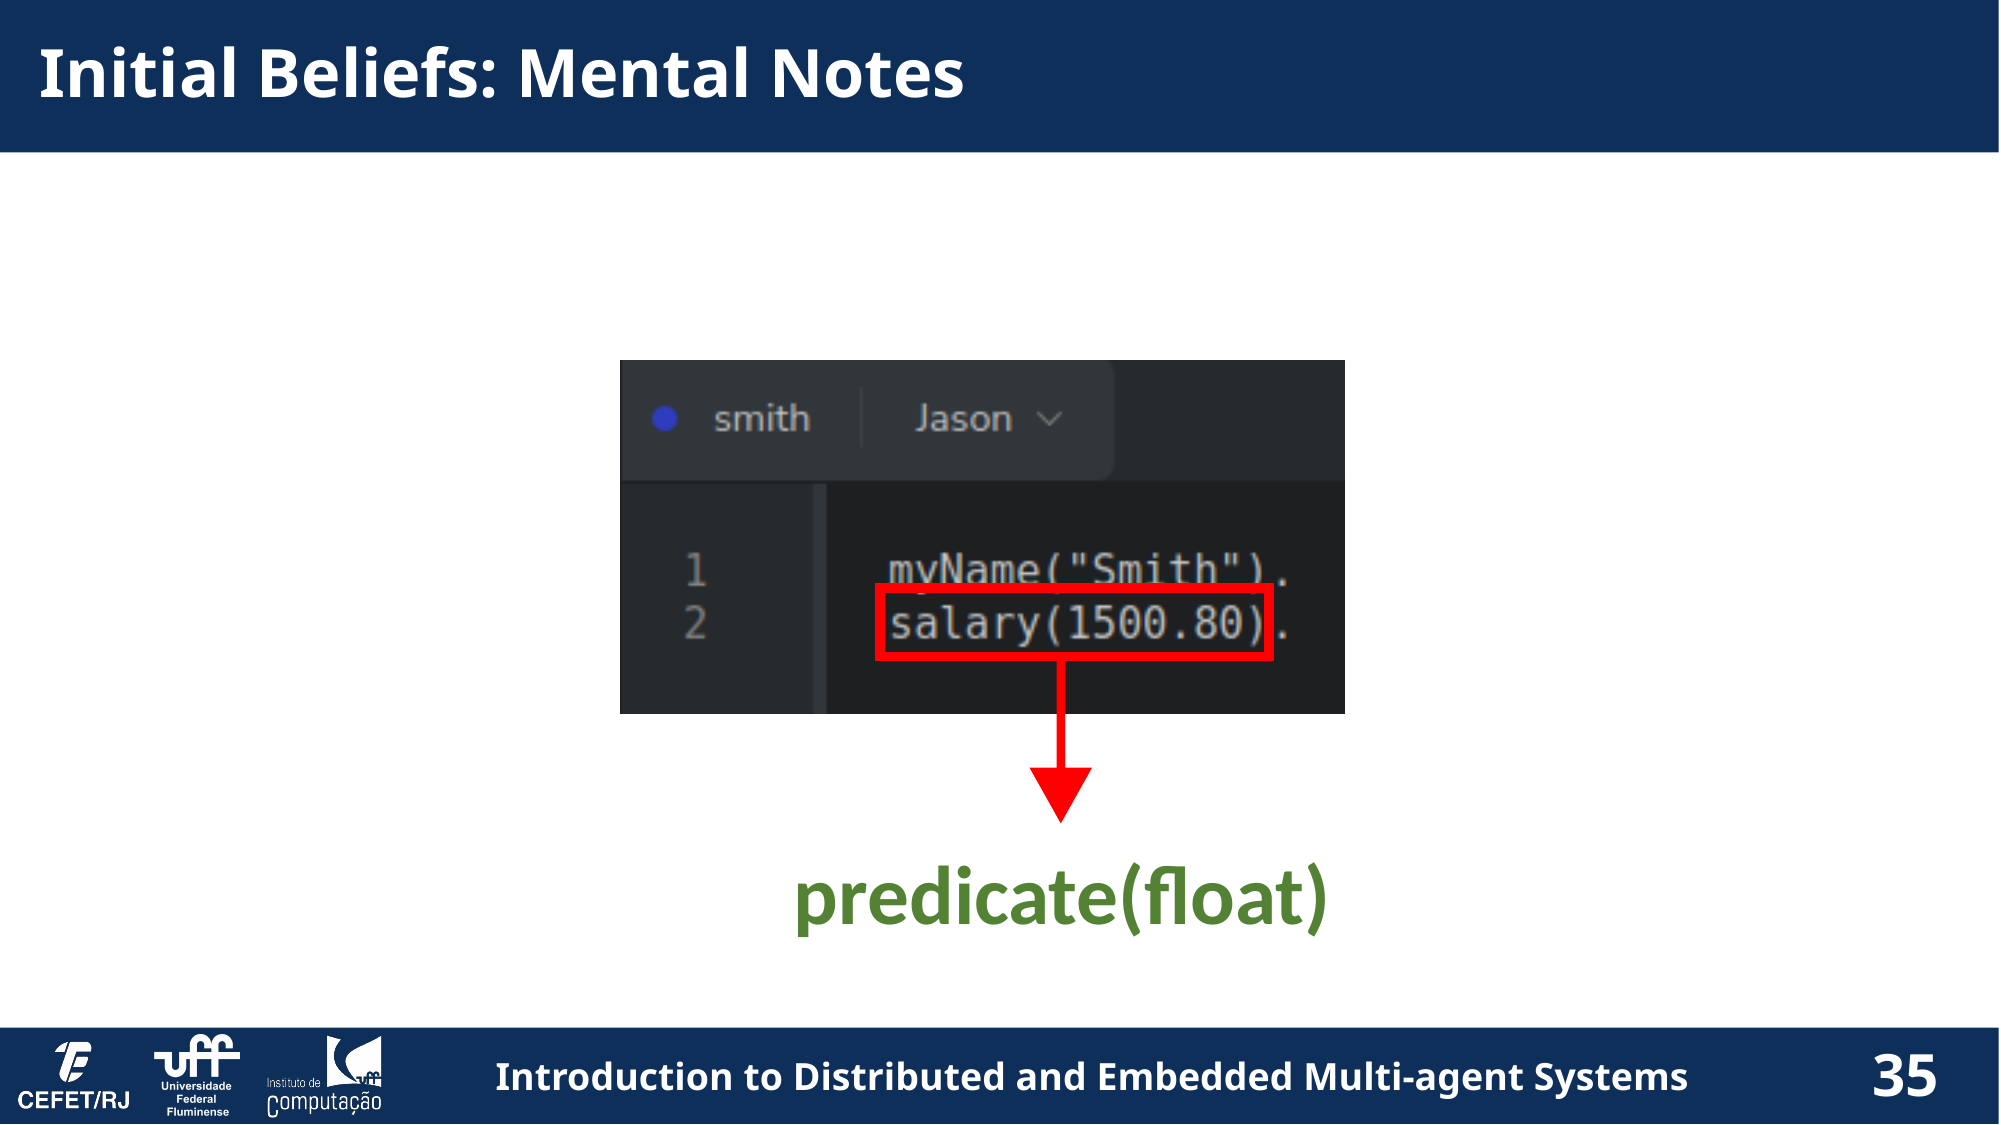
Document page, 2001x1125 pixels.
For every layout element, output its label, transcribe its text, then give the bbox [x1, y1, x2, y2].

picture [885, 593, 1264, 652]
picture [18, 1021, 129, 1125]
text_box predicate(float) [337, 834, 1807, 949]
picture [153, 1033, 241, 1121]
text_box Initial Beliefs: Mental Notes [25, 23, 1999, 119]
text_box [1029, 656, 1093, 824]
picture [265, 1033, 383, 1118]
picture [620, 360, 1345, 714]
